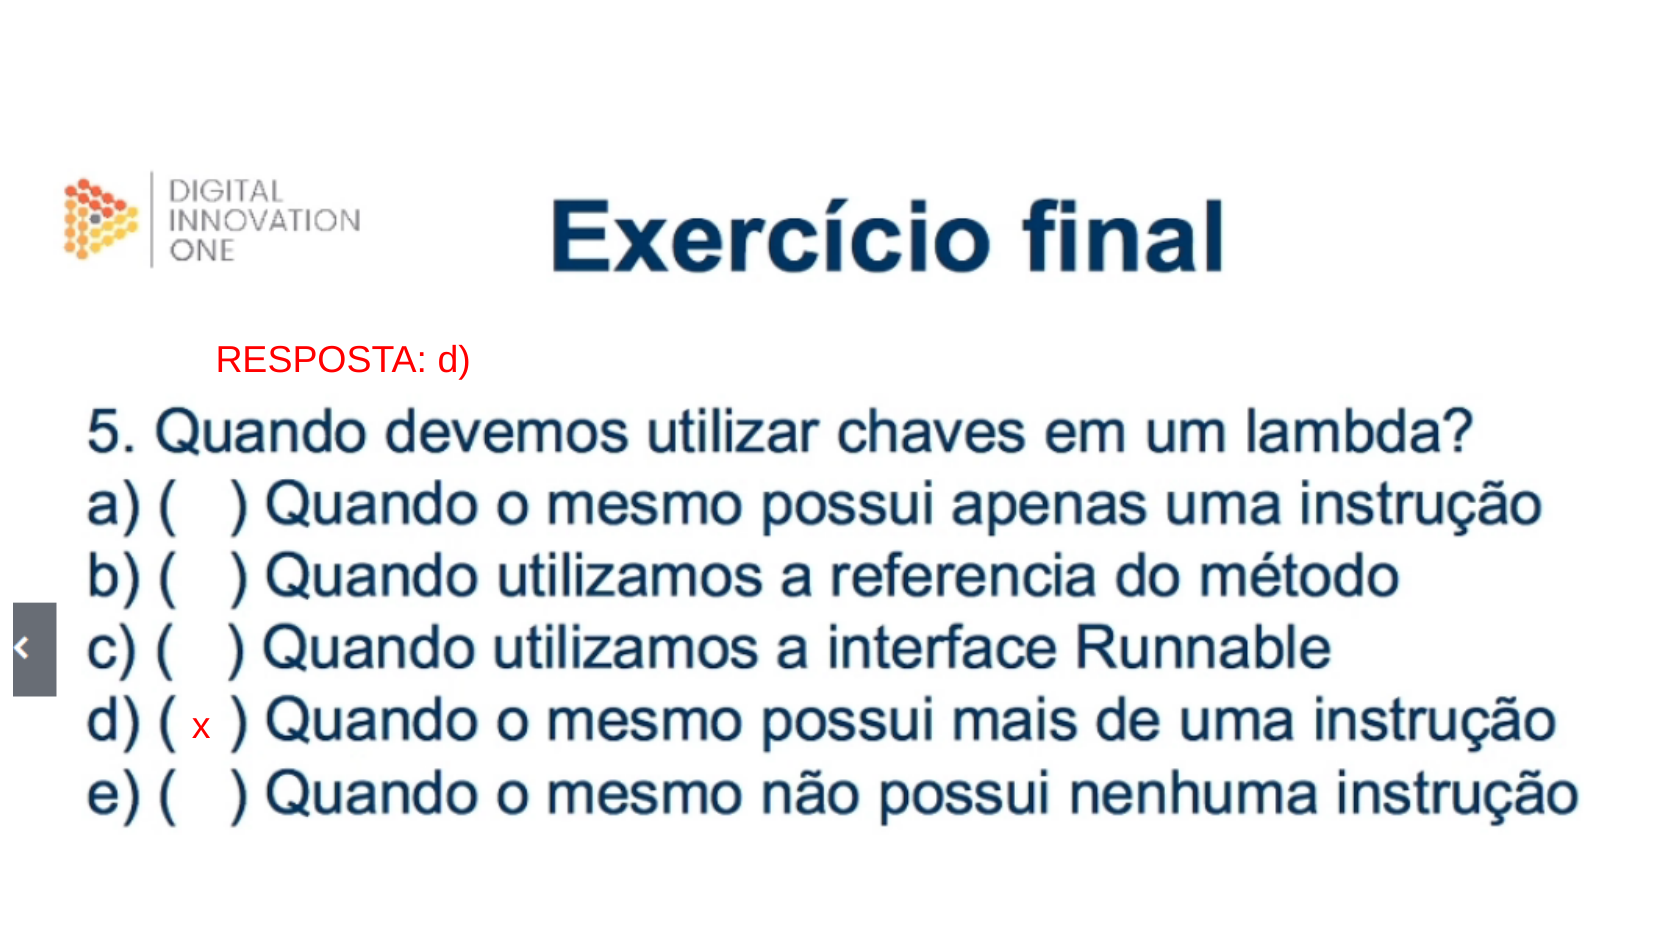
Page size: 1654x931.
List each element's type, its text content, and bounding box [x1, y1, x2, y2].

text_box x [177, 696, 226, 754]
picture [13, 142, 1651, 914]
text_box RESPOSTA: d) [200, 330, 486, 388]
